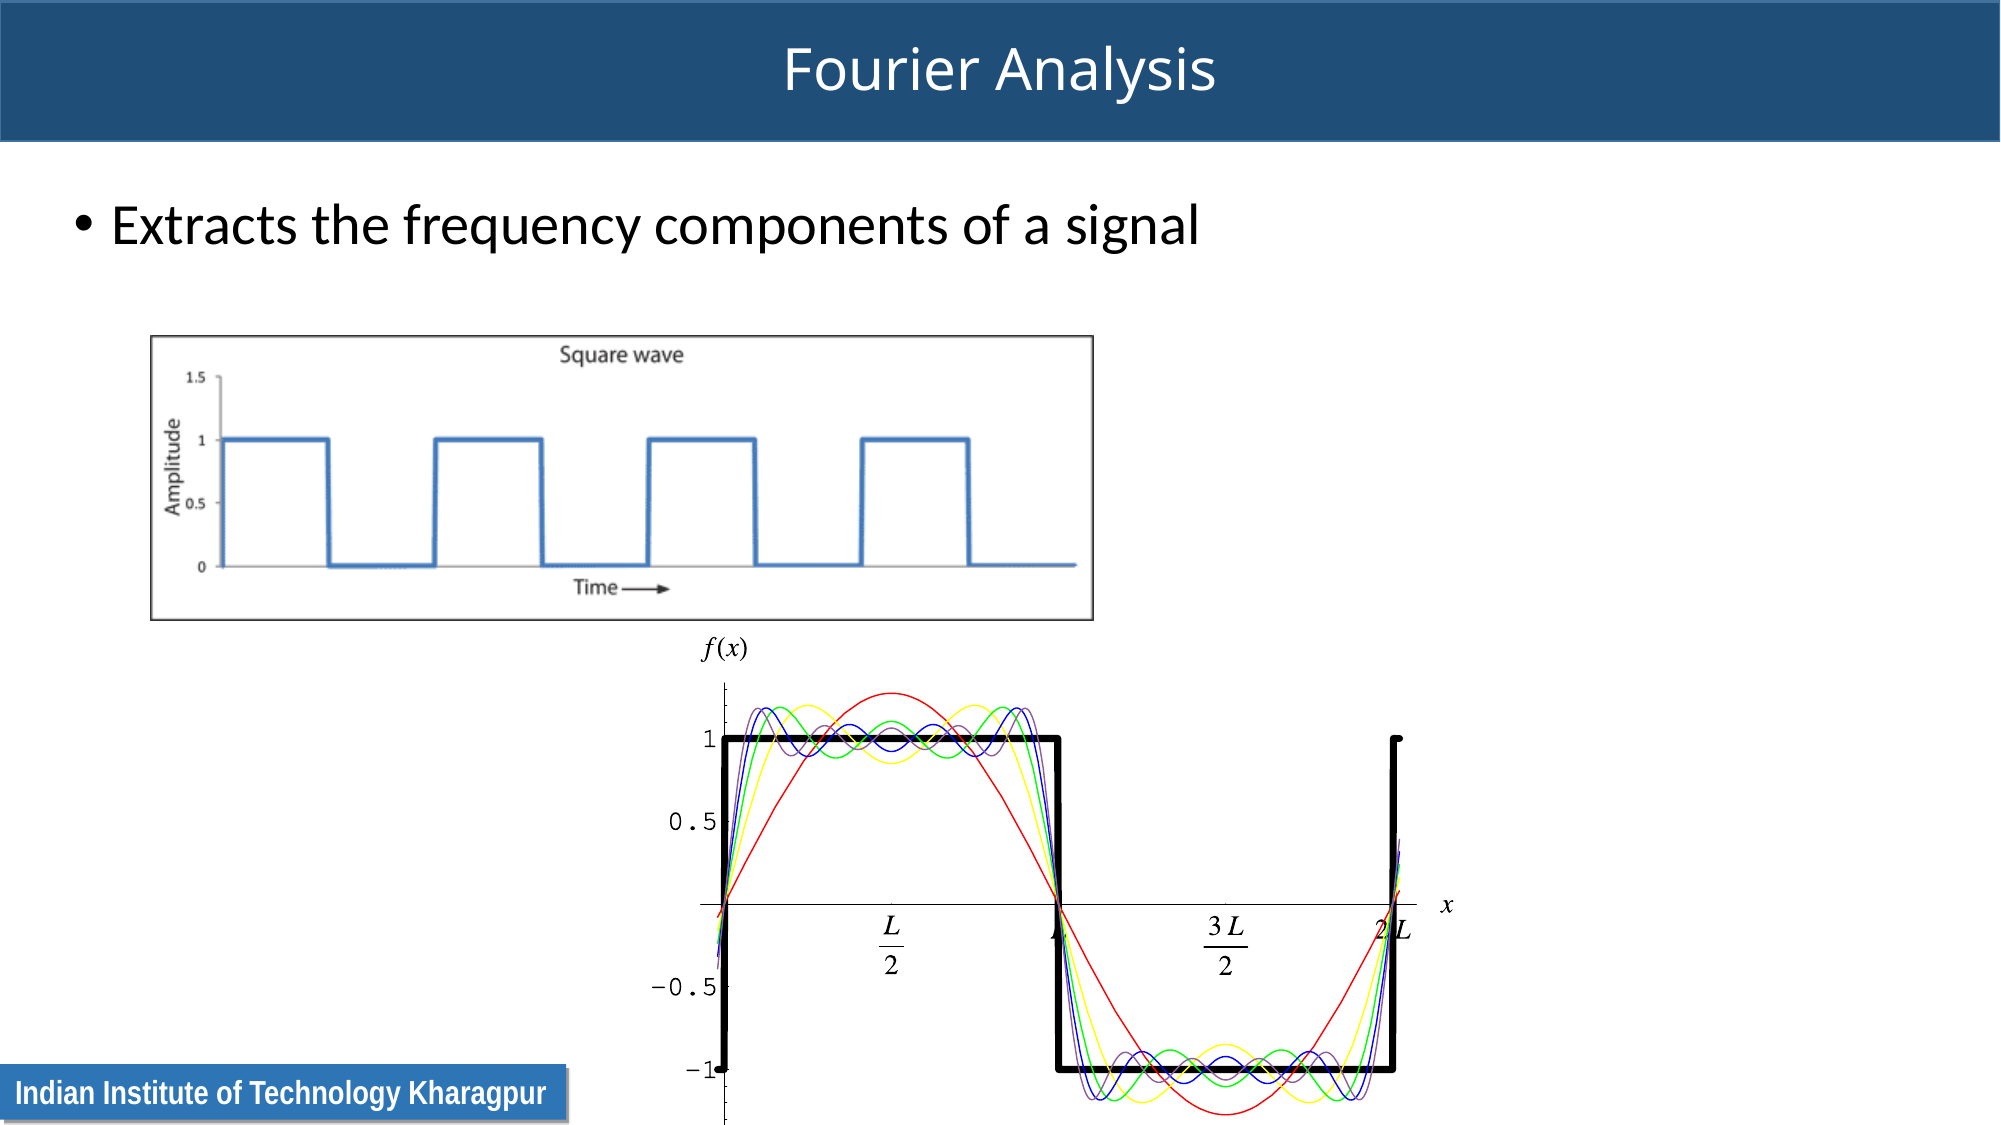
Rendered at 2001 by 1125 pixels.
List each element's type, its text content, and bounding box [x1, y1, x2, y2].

picture [645, 625, 1461, 1125]
title Fourier Analysis [0, 1, 2000, 141]
picture [150, 335, 1094, 621]
list Extracts the frequency components of a signal [58, 186, 1954, 1065]
